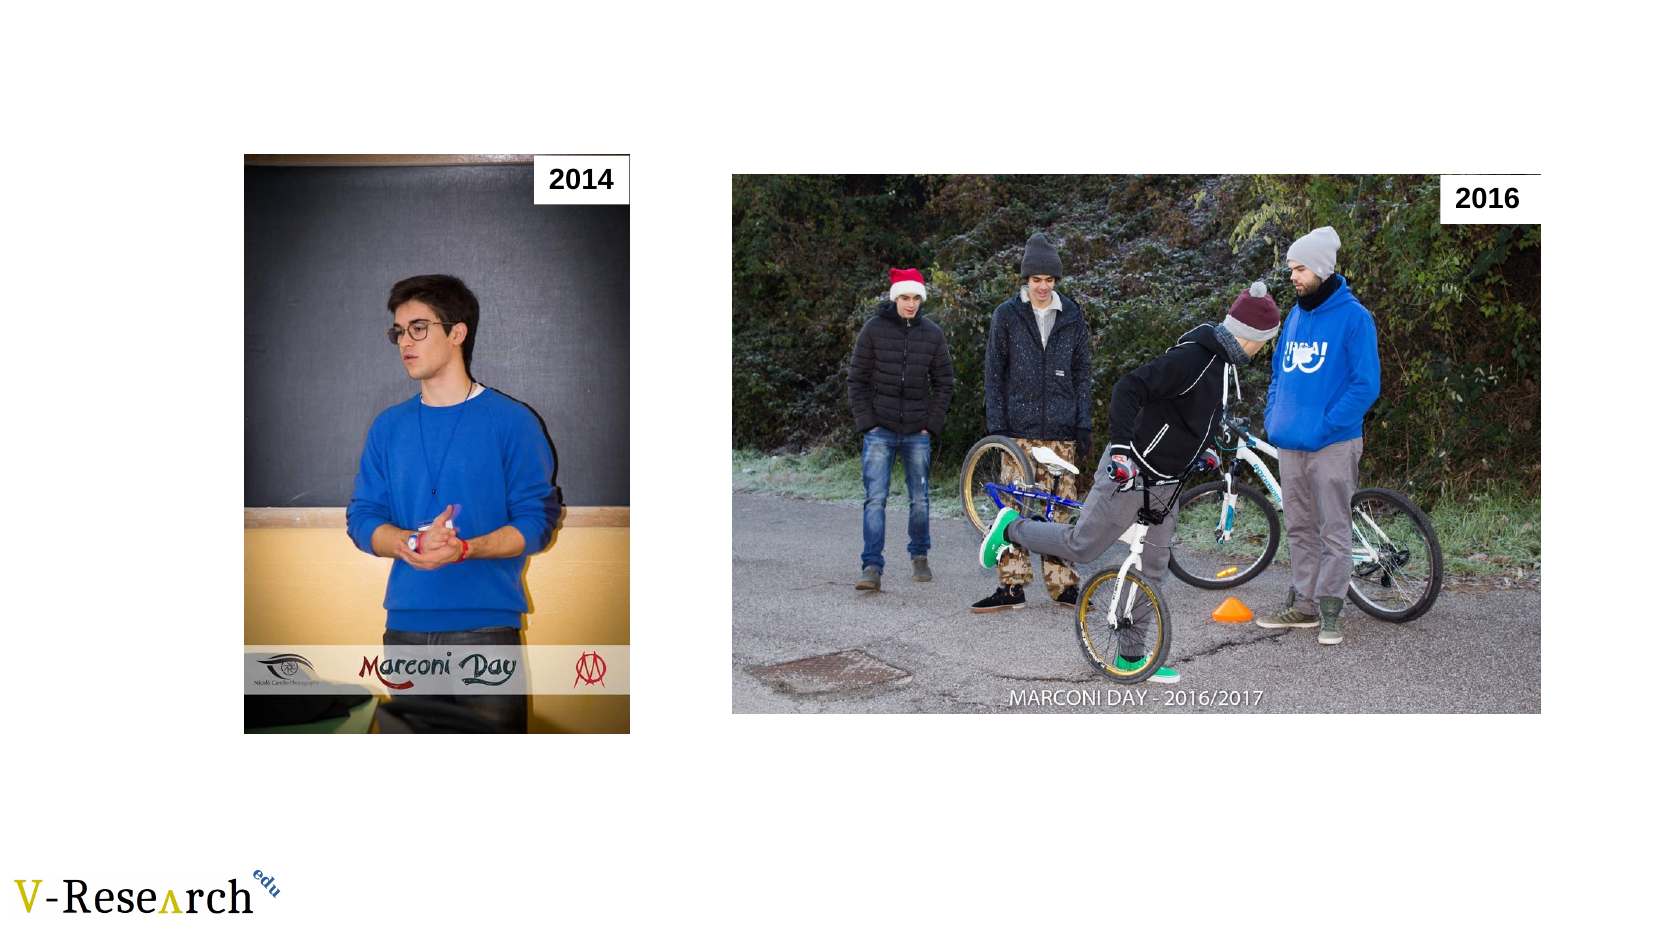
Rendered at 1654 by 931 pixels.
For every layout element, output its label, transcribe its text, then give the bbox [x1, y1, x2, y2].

text_box 2014 [534, 155, 630, 205]
picture [11, 876, 255, 916]
picture [732, 174, 1541, 714]
picture [244, 154, 630, 735]
text_box edu [222, 847, 333, 931]
text_box 2016 [1440, 175, 1541, 224]
